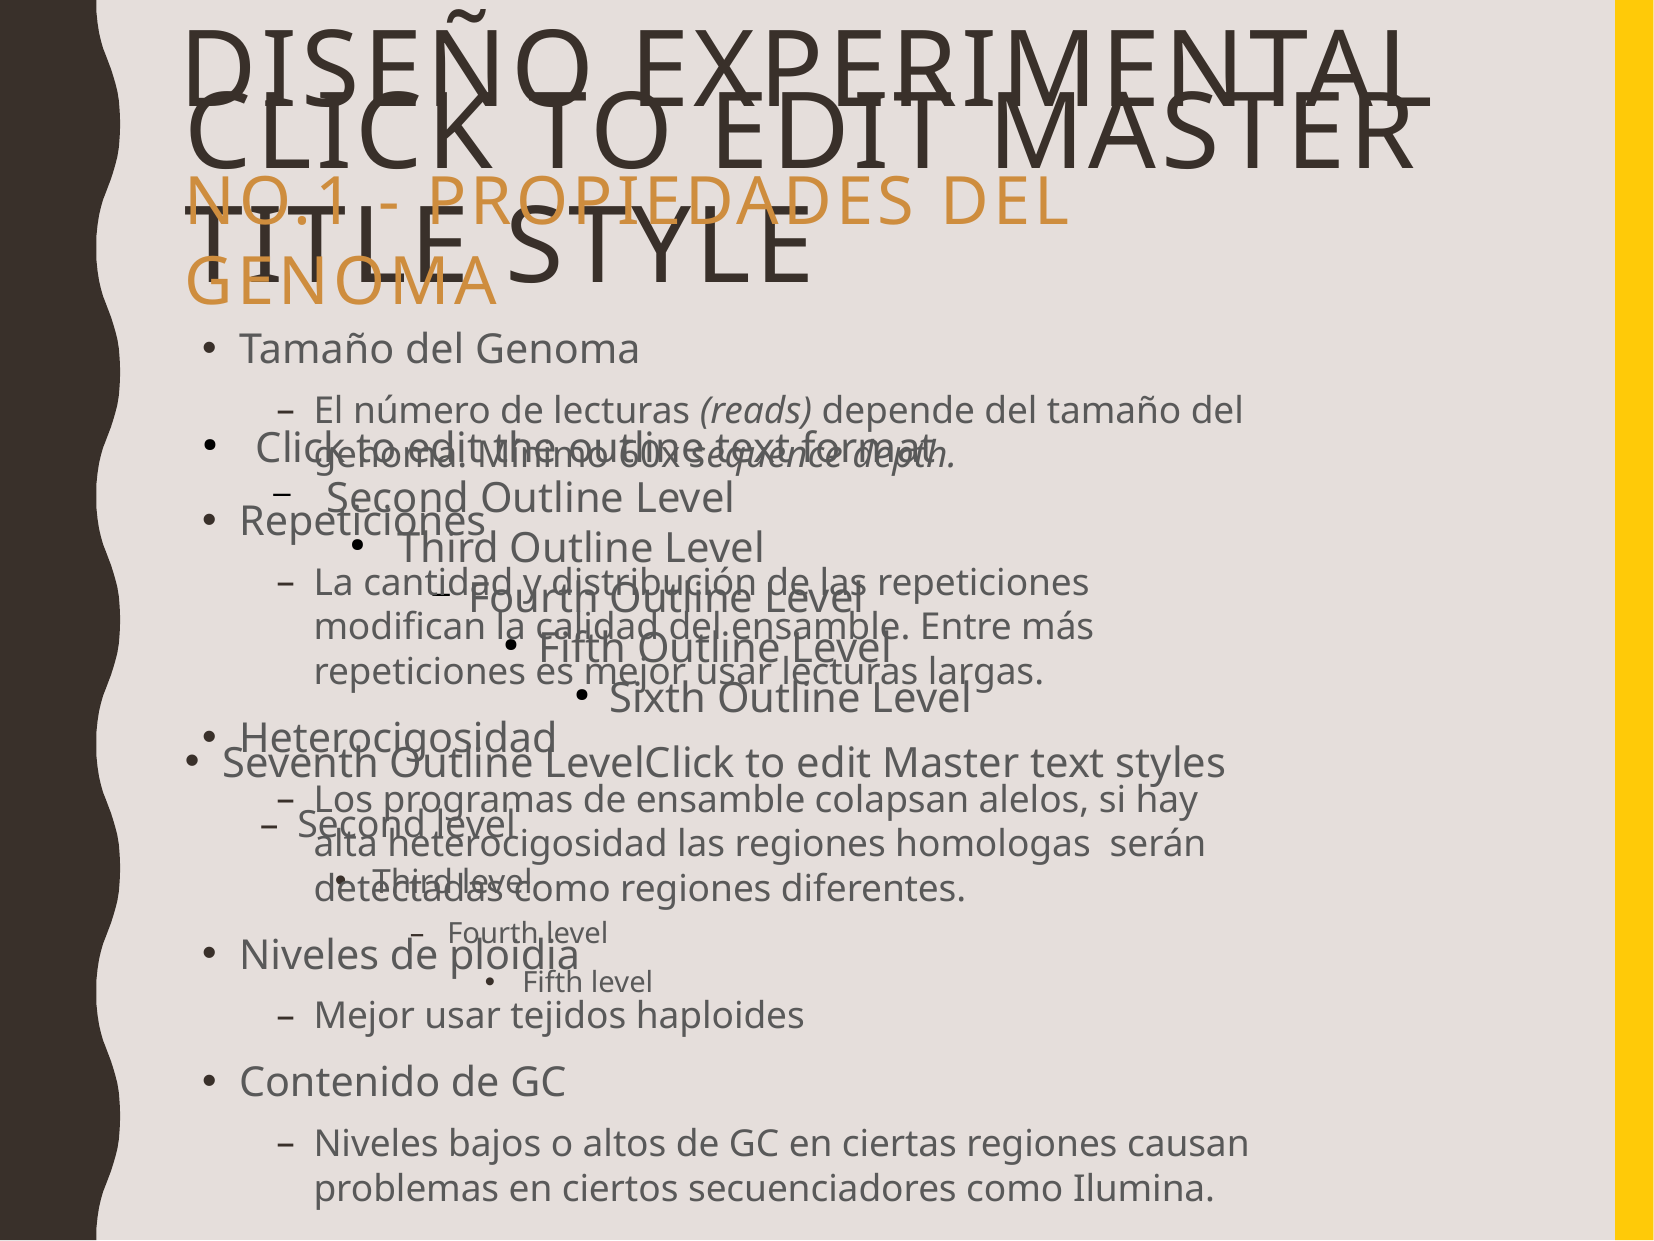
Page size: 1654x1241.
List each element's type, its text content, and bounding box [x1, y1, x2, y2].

list Tamaño del Genoma El número de lecturas (reads) depende del tamaño del genoma. Mínimo 60x sequence depth. Repeticiones La cantidad y distribución de las repeticiones modifican la calidad del ensamble. Entre más repeticiones es mejor usar lecturas largas. Heterocigosidad Los programas de ensamble colapsan alelos, si hay alta heterocigosidad las regiones homologas serán detectadas como regiones diferentes. Niveles de ploidia Mejor usar tejidos haploides Contenido de GC Niveles bajos o altos de GC en ciertas regiones causan problemas en ciertos secuenciadores como Ilumina. [187, 645, 1275, 1241]
text_box nO.1 - pROPIEDADES DEL GENOMA [169, 150, 1275, 645]
title diseño experimental [164, 6, 1546, 166]
